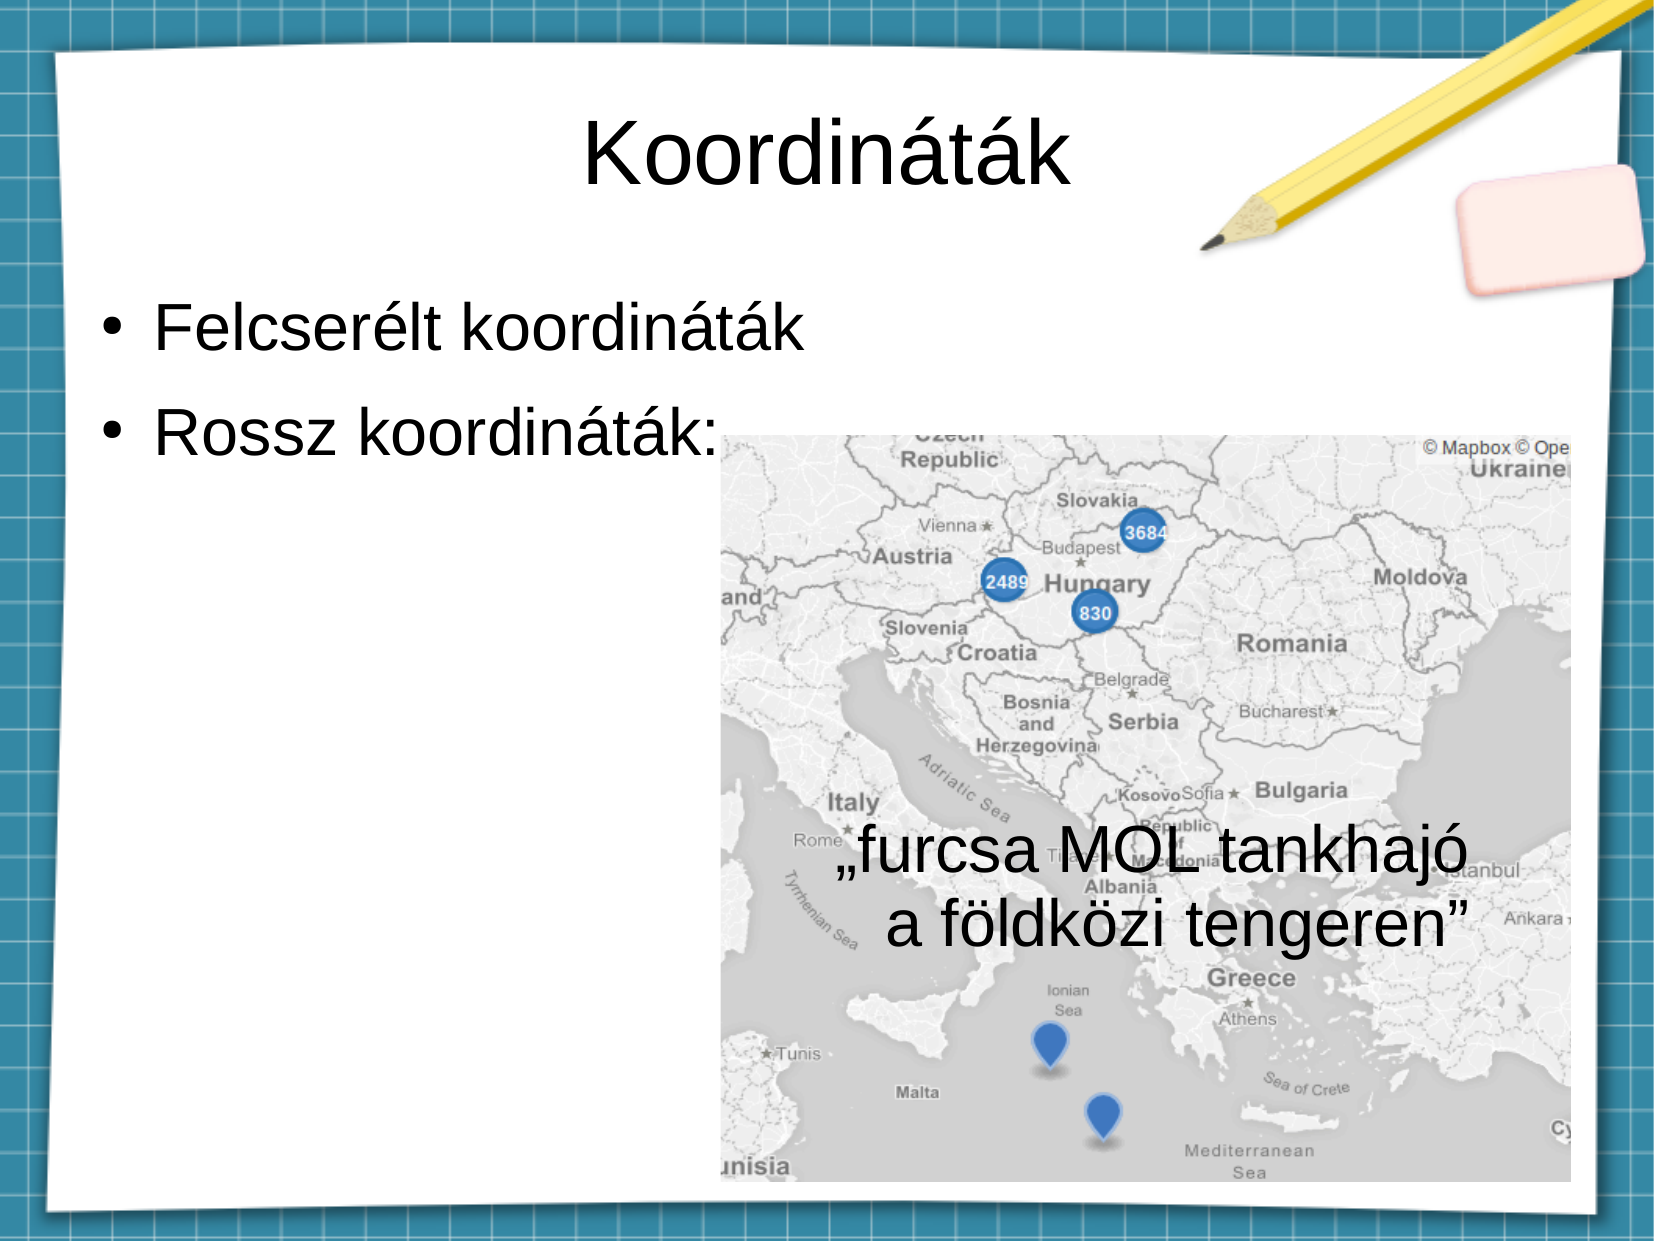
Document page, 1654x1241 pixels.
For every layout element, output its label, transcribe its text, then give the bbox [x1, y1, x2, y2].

list Felcserélt koordináták Rossz koordináták: „furcsa MOL tankhajó a földközi tengeren” [82, 290, 1571, 1010]
picture [0, 0, 1654, 1241]
title Koordináták [82, 49, 1571, 257]
